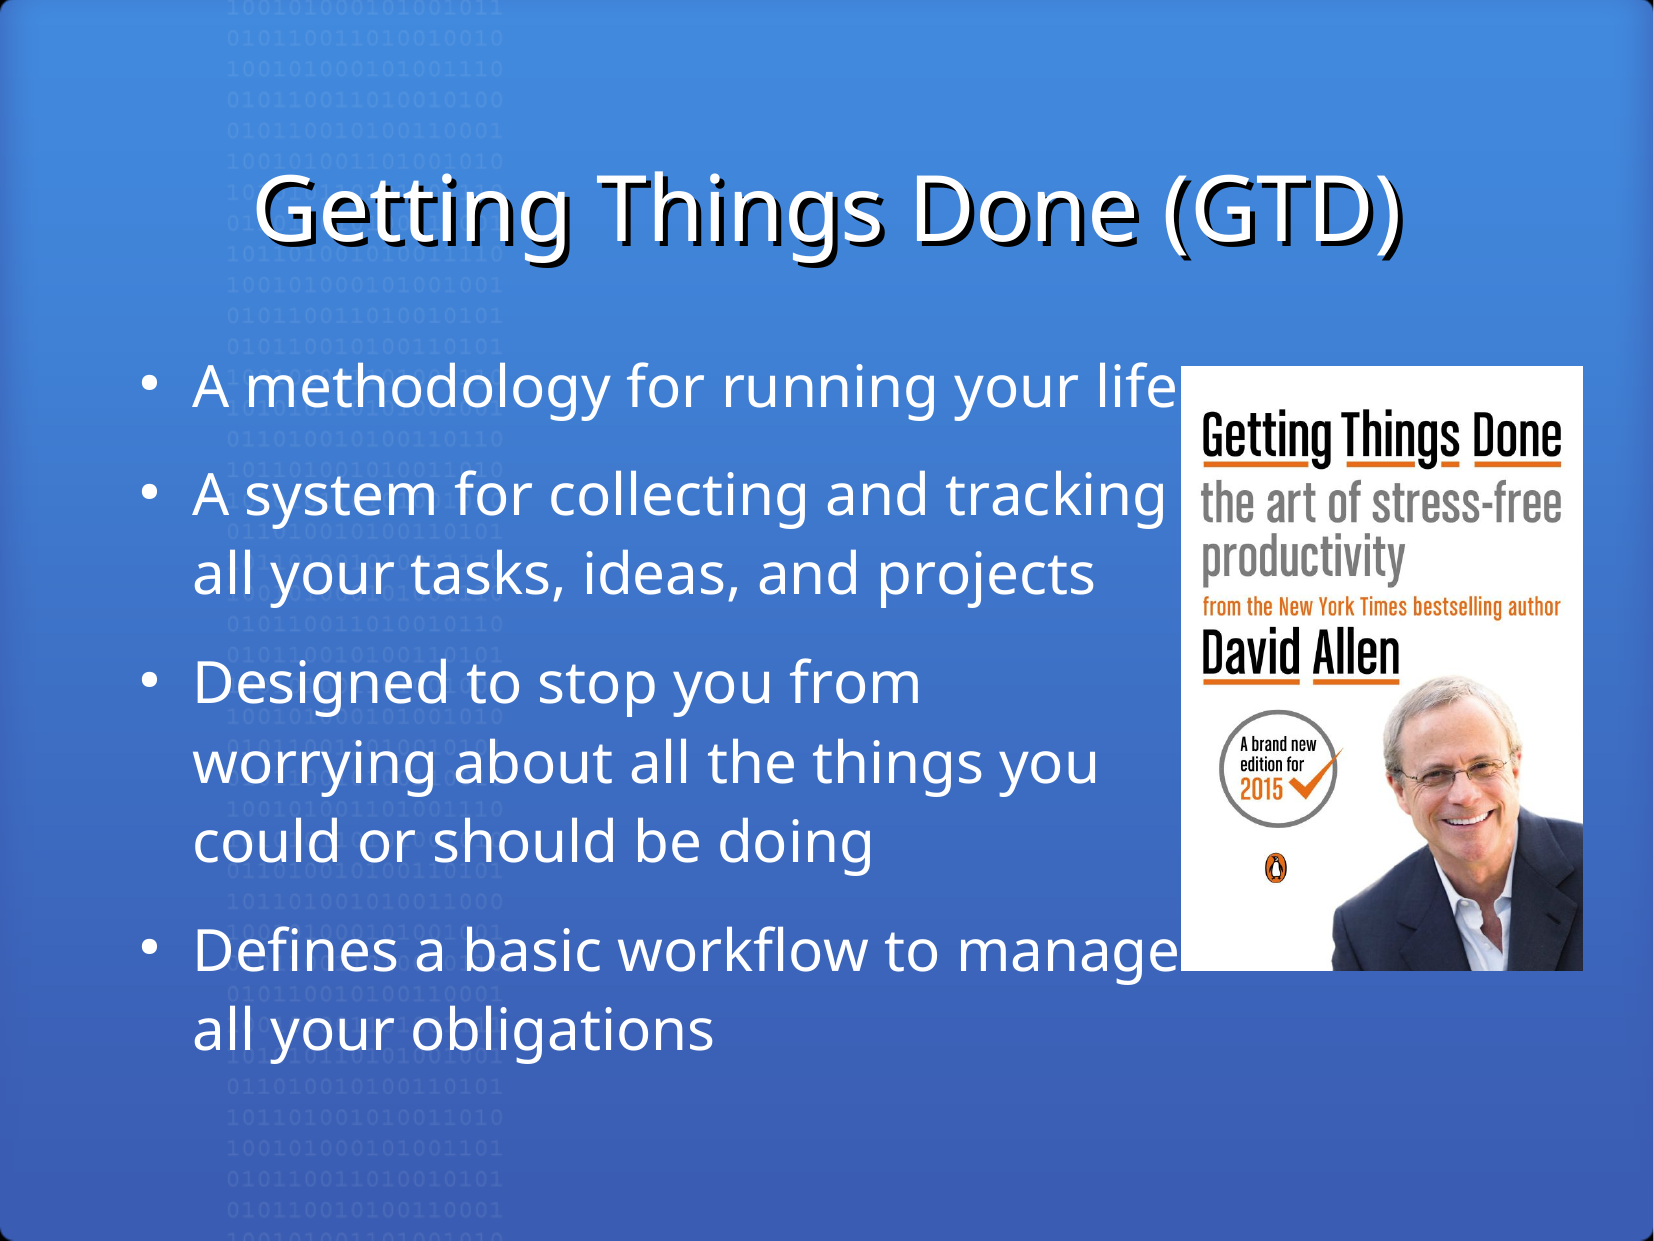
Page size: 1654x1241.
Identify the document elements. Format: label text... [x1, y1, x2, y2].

list A methodology for running your life A system for collecting and tracking all your tasks, ideas, and projects Designed to stop you from worrying about all the things you could or should be doing Defines a basic workflow to manage all your obligations [121, 344, 1182, 1127]
title Getting Things Done (GTD) [121, 102, 1534, 310]
picture [0, 0, 1654, 1241]
